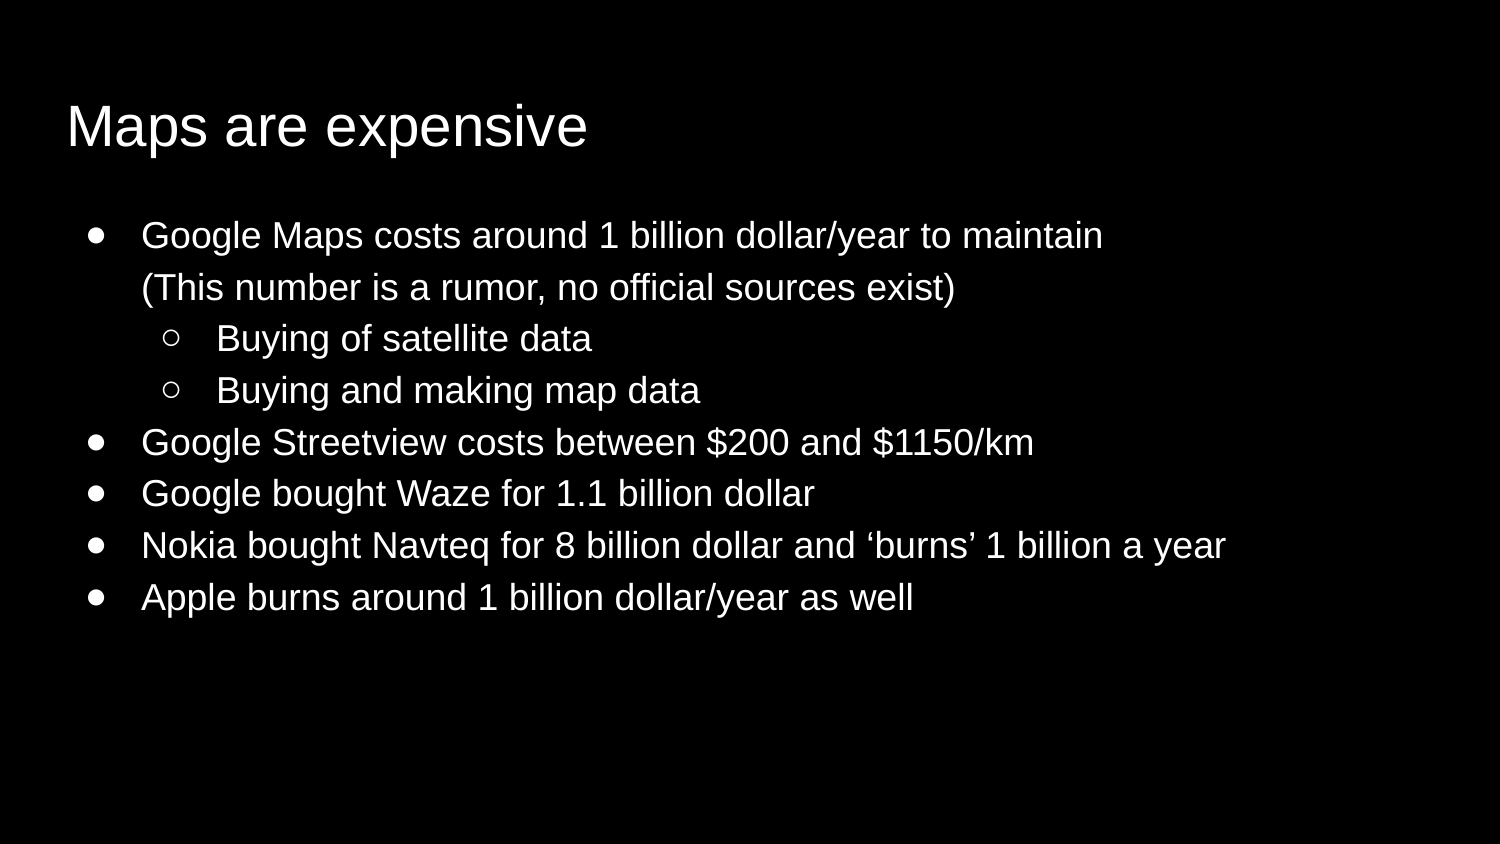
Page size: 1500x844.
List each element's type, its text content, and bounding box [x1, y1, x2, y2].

list Google Maps costs around 1 billion dollar/year to maintain (This number is a rumor, no official sources exist) Buying of satellite data Buying and making map data Google Streetview costs between $200 and $1150/km Google bought Waze for 1.1 billion dollar Nokia bought Navteq for 8 billion dollar and ‘burns’ 1 billion a year Apple burns around 1 billion dollar/year as well [51, 189, 1449, 750]
title Maps are expensive [51, 72, 1449, 167]
